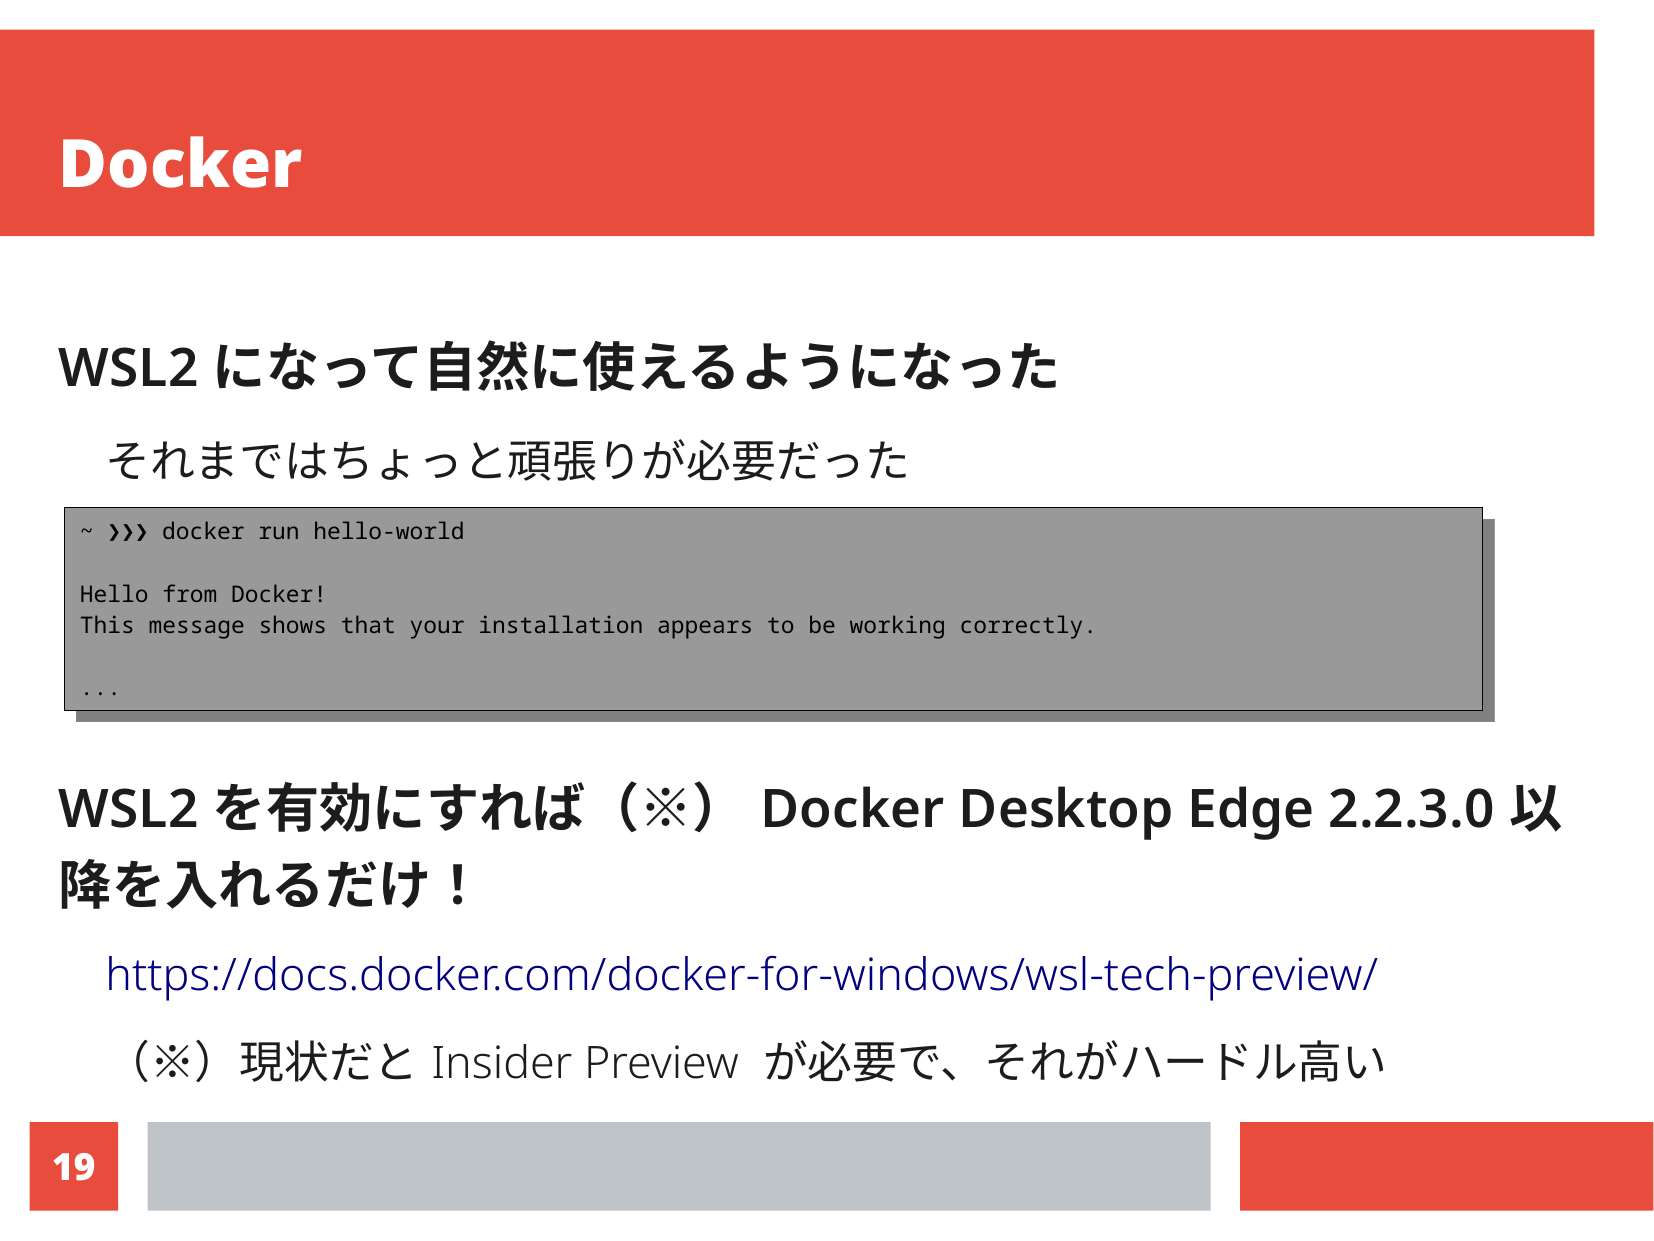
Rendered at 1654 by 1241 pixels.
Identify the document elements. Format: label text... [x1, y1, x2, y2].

list WSL2になって自然に使えるようになった それまではちょっと頑張りが必要だった WSL2を有効にすれば（※）Docker Desktop Edge 2.2.3.0以降を入れるだけ！ https://docs.docker.com/docker-for-windows/wsl-tech-preview/ （※）現状だとInsider Preview が必要で、それがハードル高い [59, 324, 1565, 1093]
text_box ~ ❯❯❯ docker run hello-world Hello from Docker! This message shows that your installation appears to be working correctly. ... [64, 507, 1483, 695]
title Docker [59, 59, 1595, 207]
